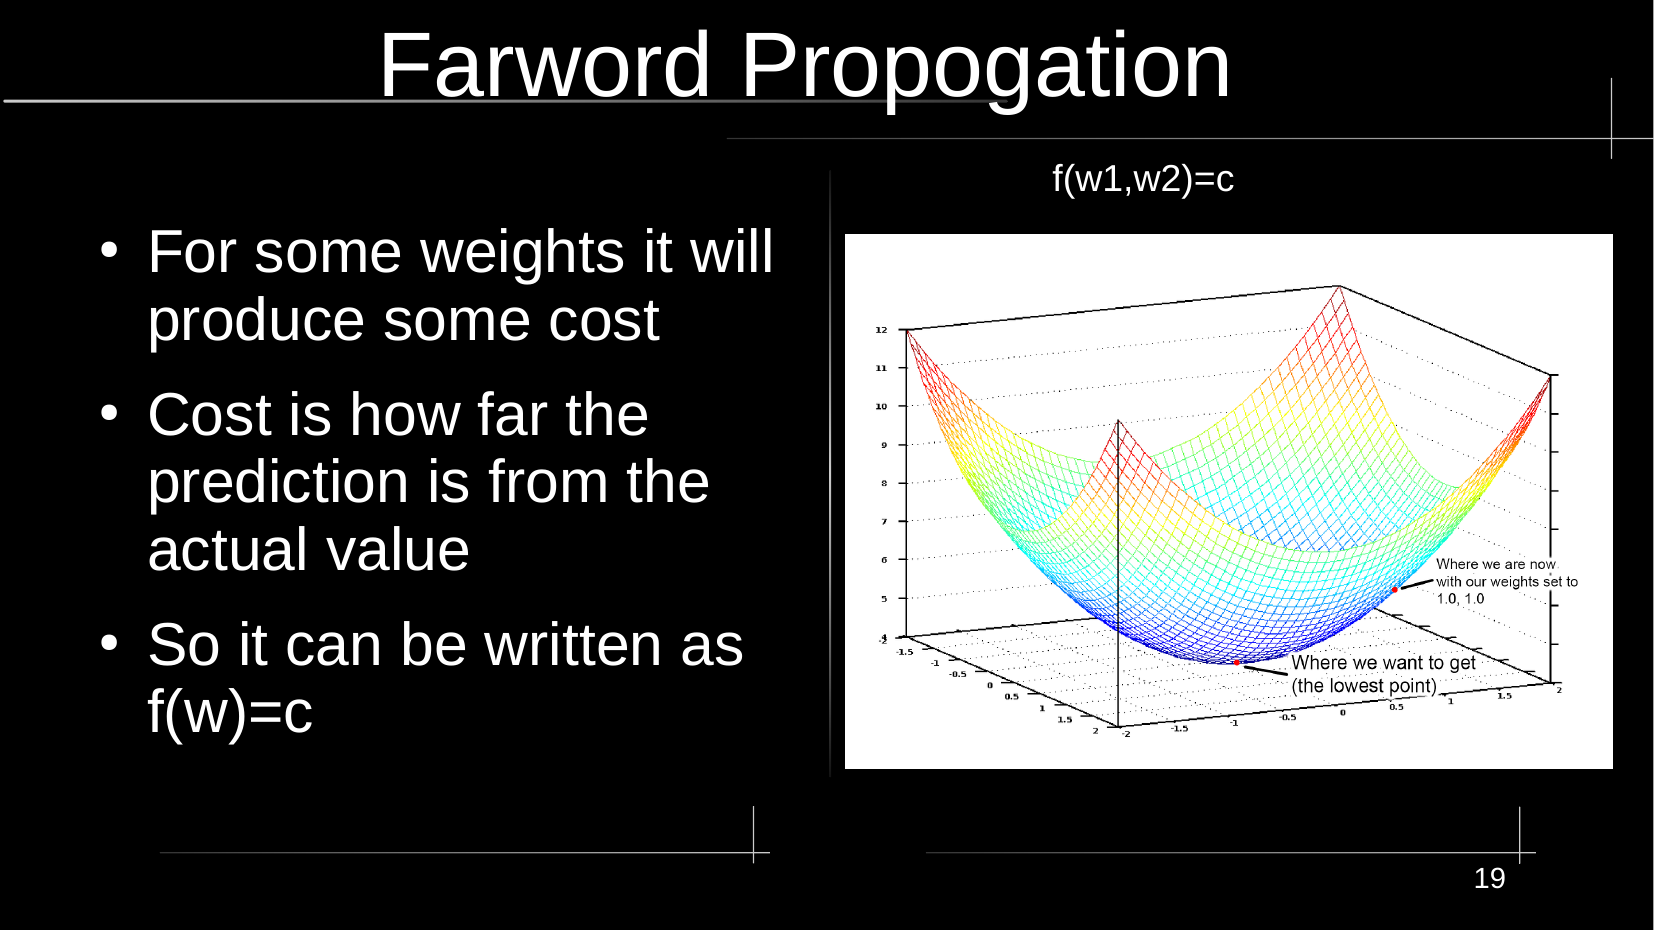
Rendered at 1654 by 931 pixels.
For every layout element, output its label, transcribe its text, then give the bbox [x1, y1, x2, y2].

list For some weights it will produce some cost Cost is how far the prediction is from the actual value So it can be written as f(w)=c [82, 217, 809, 758]
title Farword Propogation [23, 11, 1589, 119]
picture [845, 234, 1613, 769]
text_box f(w1,w2)=c [900, 150, 1388, 207]
